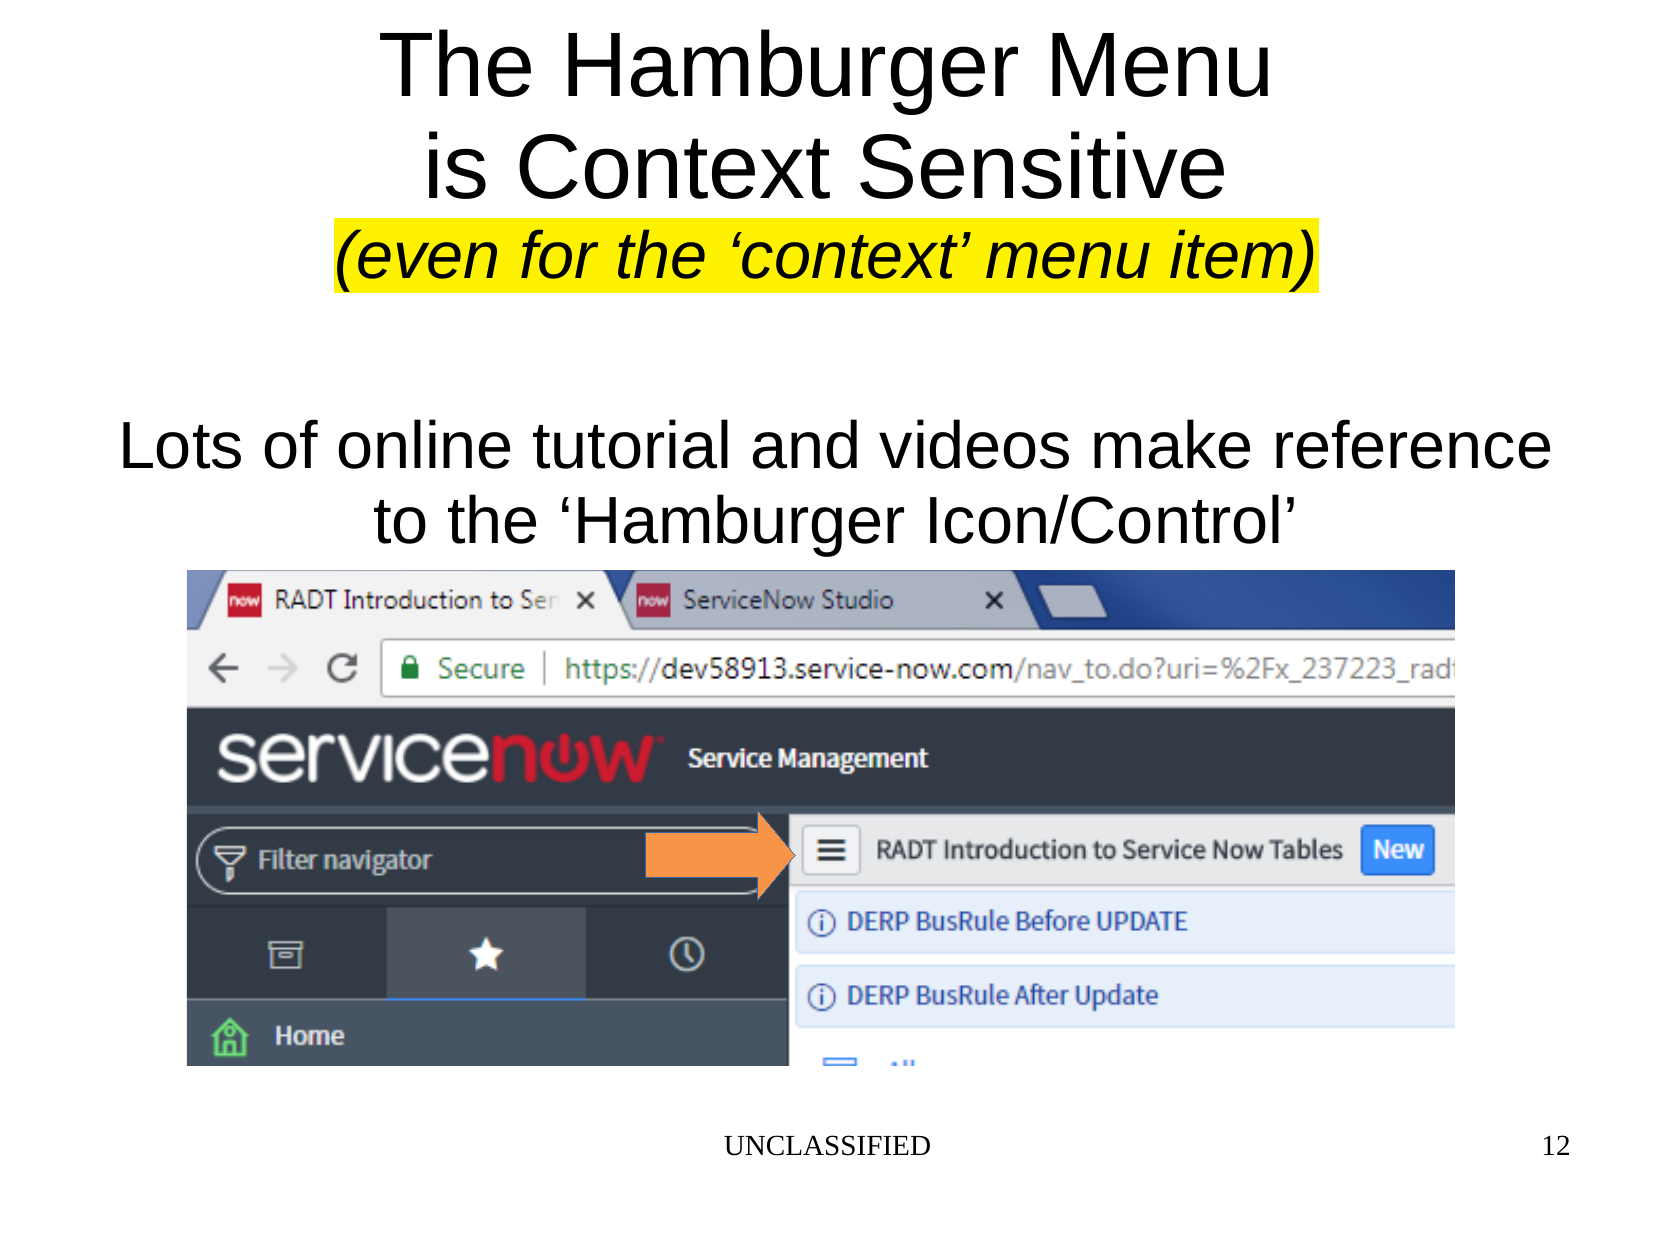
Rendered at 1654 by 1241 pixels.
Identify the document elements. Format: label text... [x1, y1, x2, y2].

text_box [645, 810, 796, 901]
title The Hamburger Menu is Context Sensitive (even for the ‘context’ menu item) [82, 12, 1571, 290]
subtitle Lots of online tutorial and videos make reference to the ‘Hamburger Icon/Control’ [82, 290, 1591, 751]
picture [186, 570, 1456, 1066]
